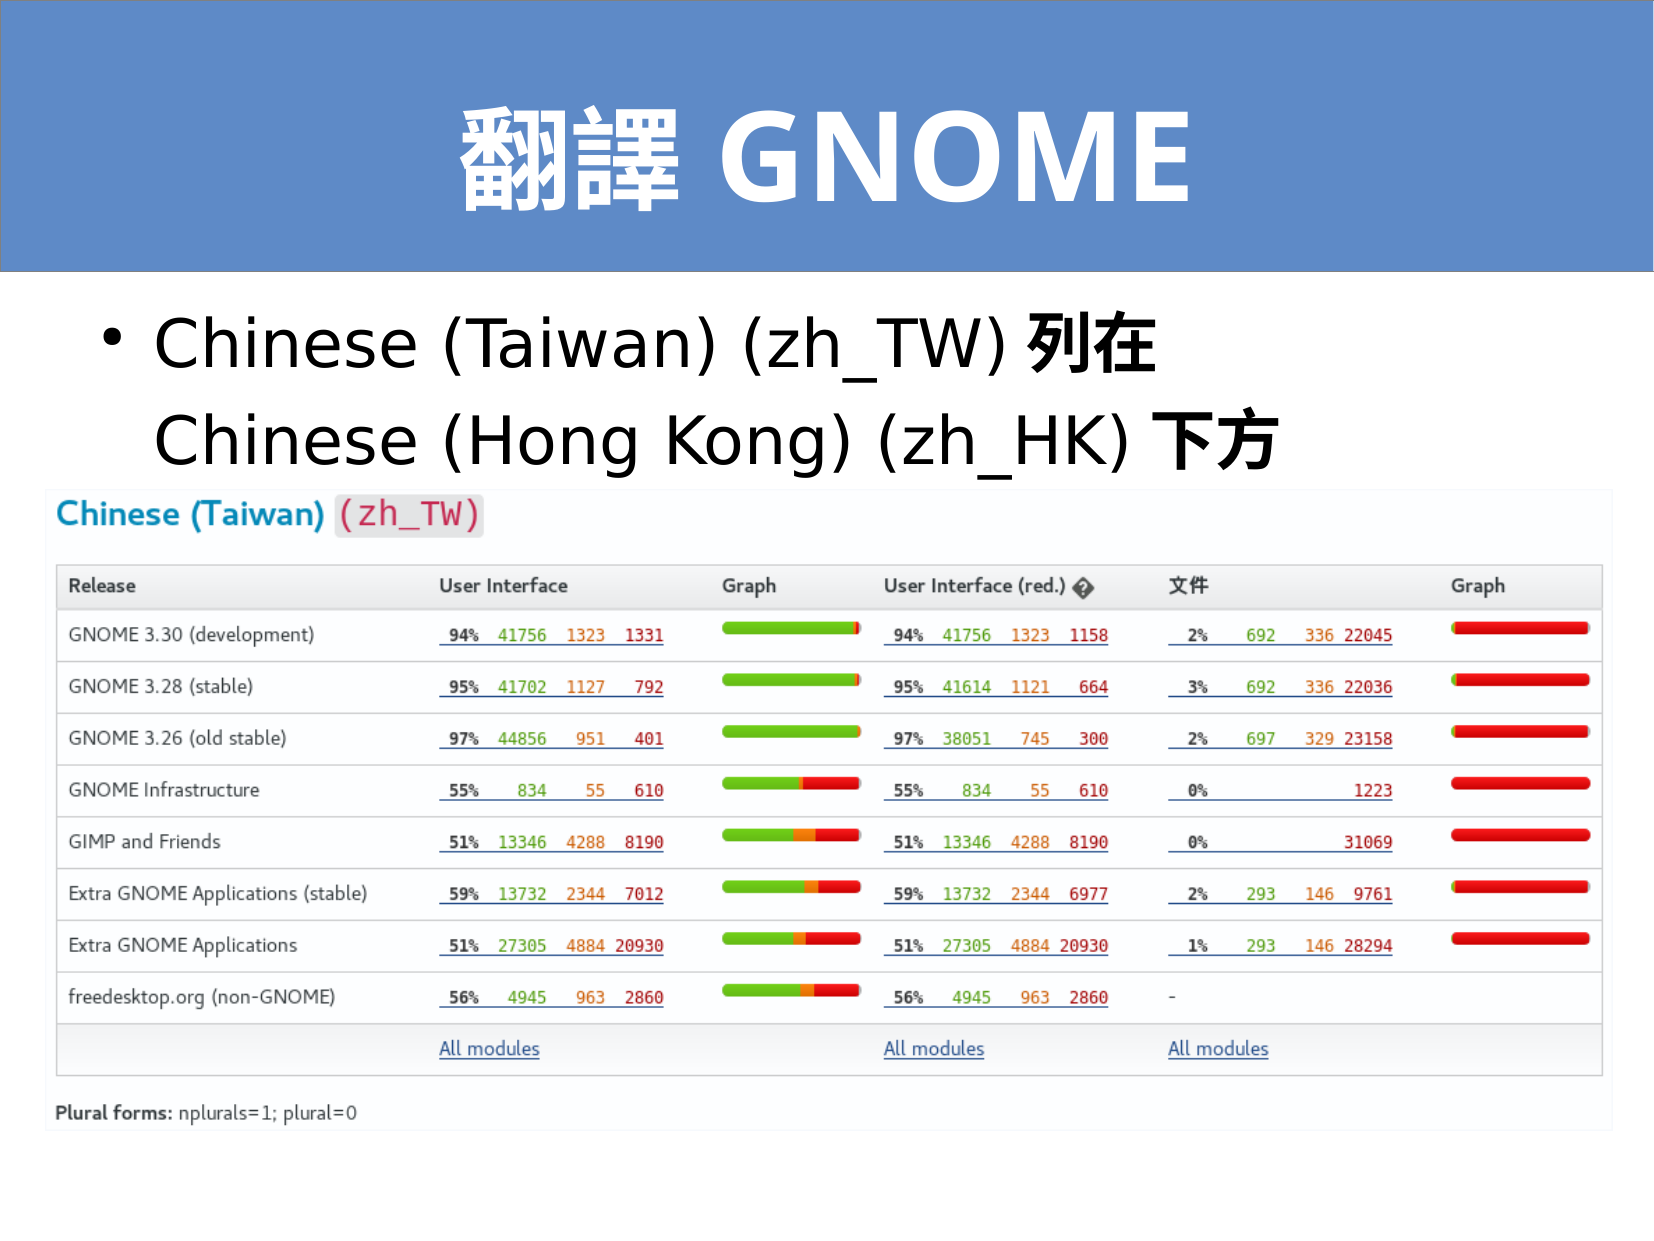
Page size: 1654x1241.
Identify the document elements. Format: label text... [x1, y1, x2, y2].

title 翻譯GNOME [82, 49, 1571, 257]
text_box [0, 0, 1654, 272]
picture [45, 489, 1613, 1131]
list Chinese (Taiwan) (zh_TW)列在 Chinese (Hong Kong) (zh_HK)下方 [82, 290, 1538, 489]
